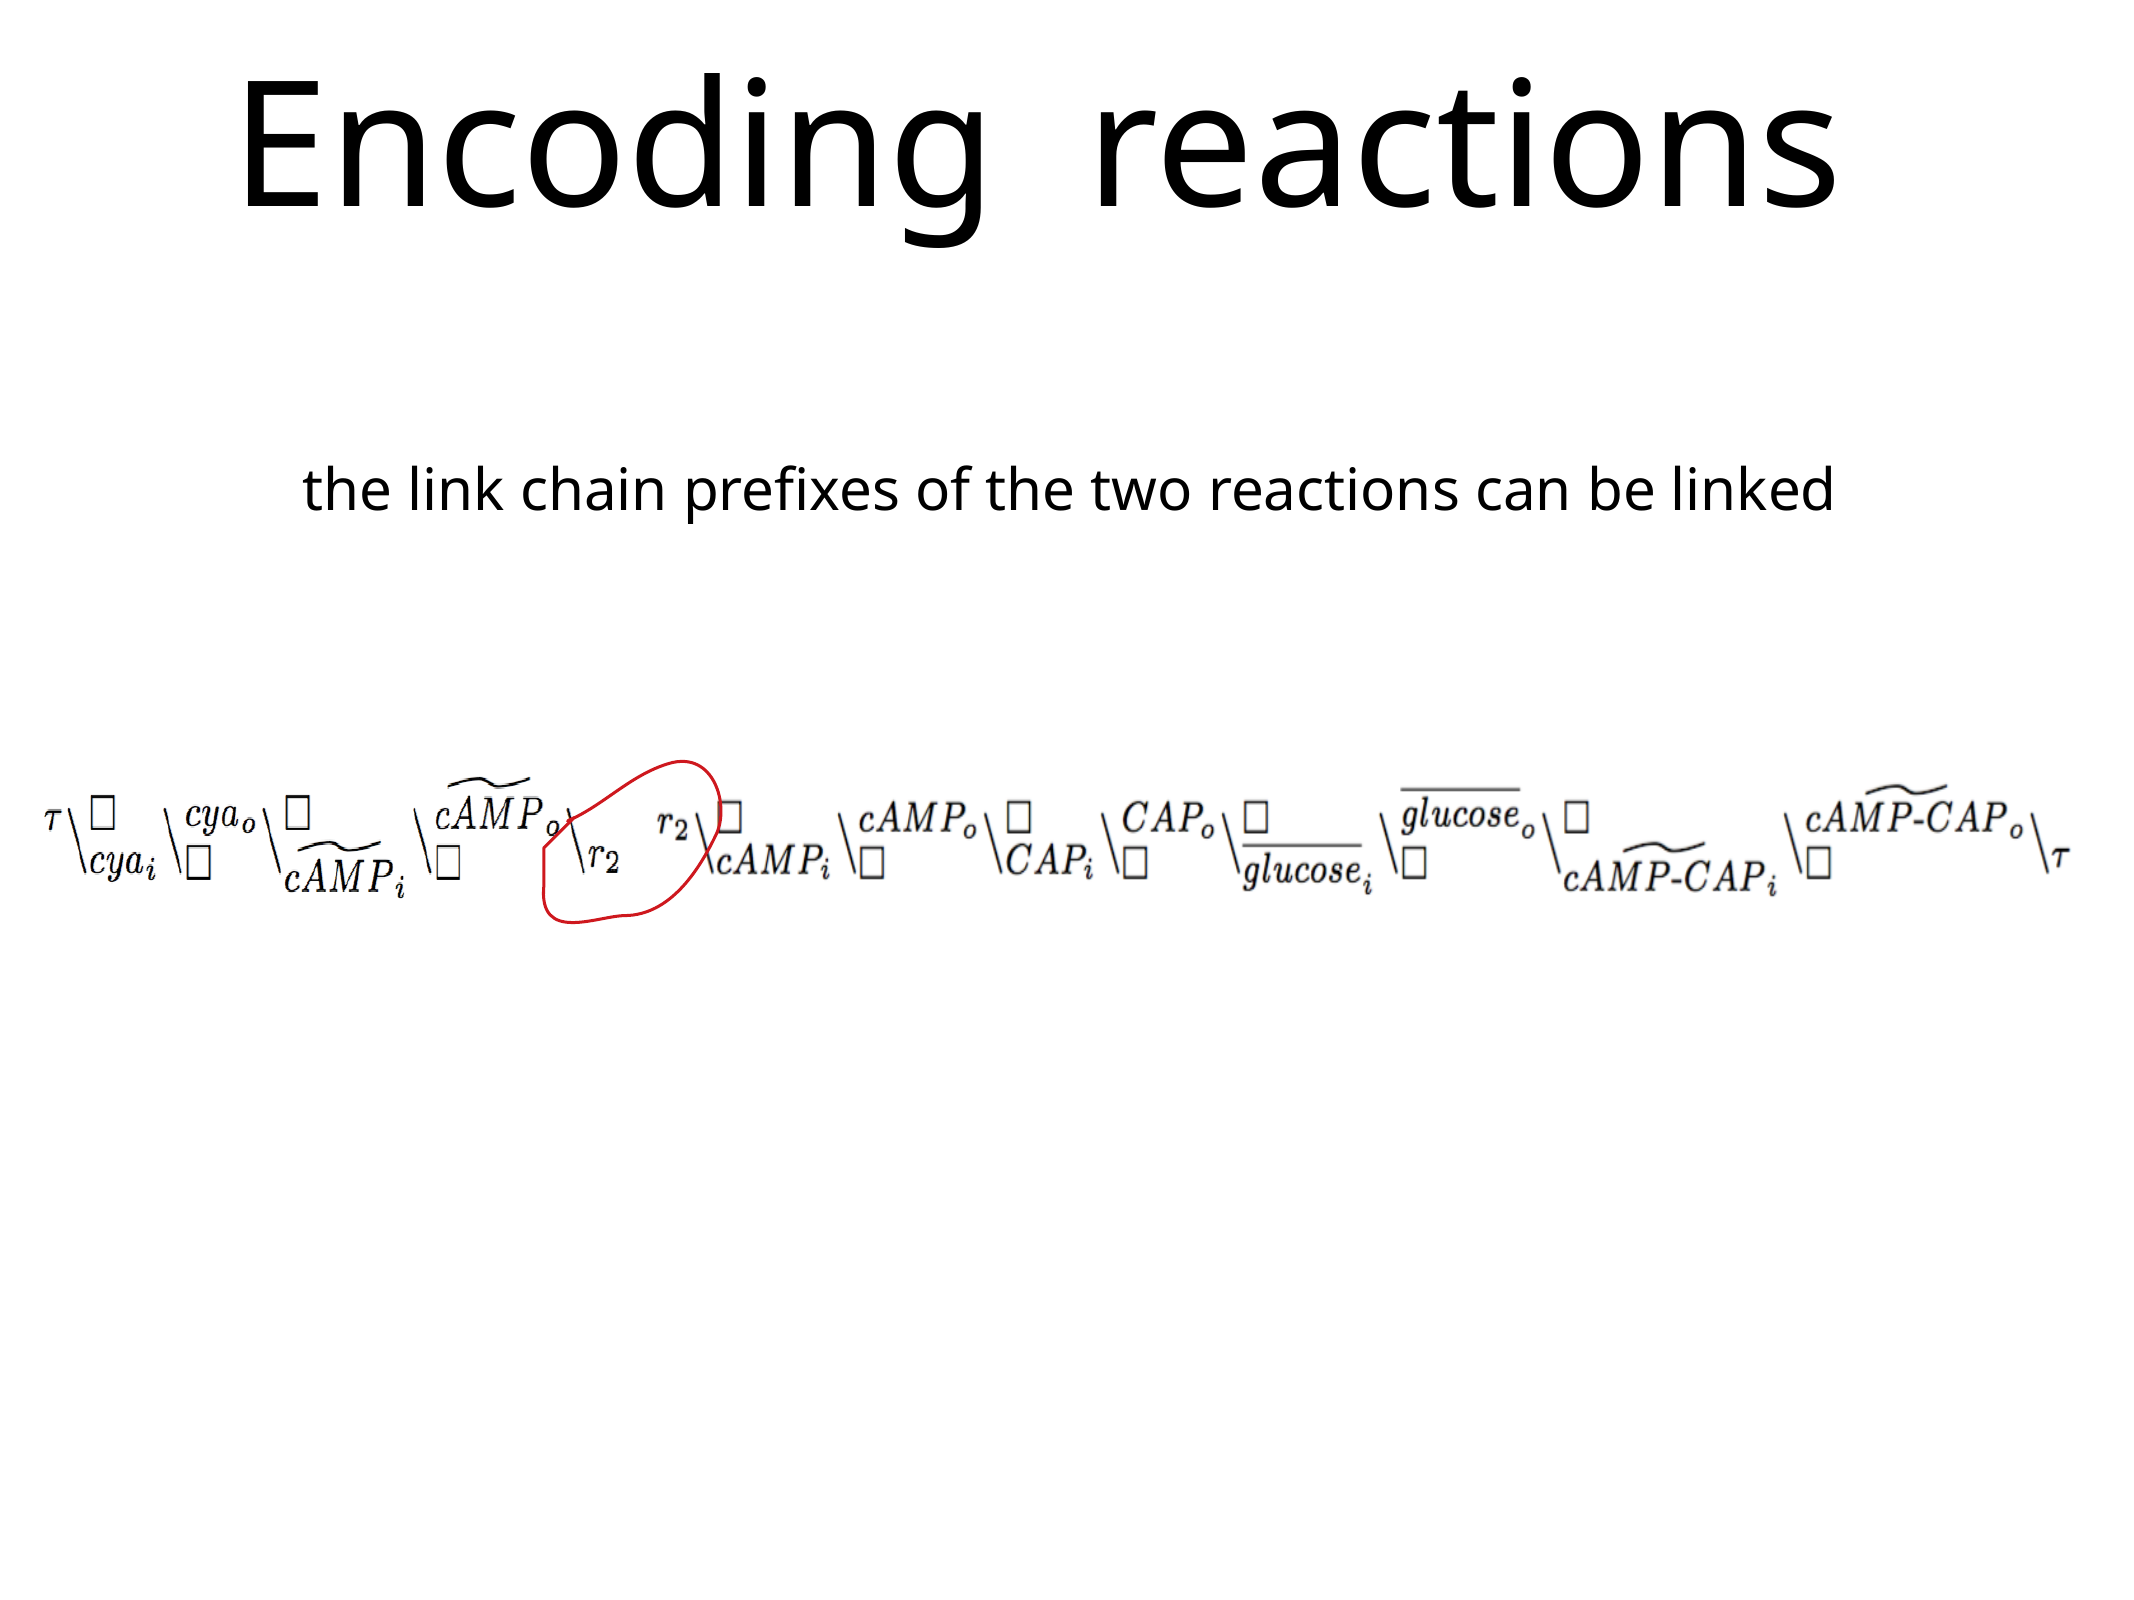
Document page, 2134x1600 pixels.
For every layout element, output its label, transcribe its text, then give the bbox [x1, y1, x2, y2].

picture [12, 761, 668, 909]
picture [546, 763, 719, 913]
title Encoding reactions [84, 23, 1991, 424]
picture [642, 761, 2111, 916]
text_box the link chain prefixes of the two reactions can be linked [295, 445, 1859, 600]
